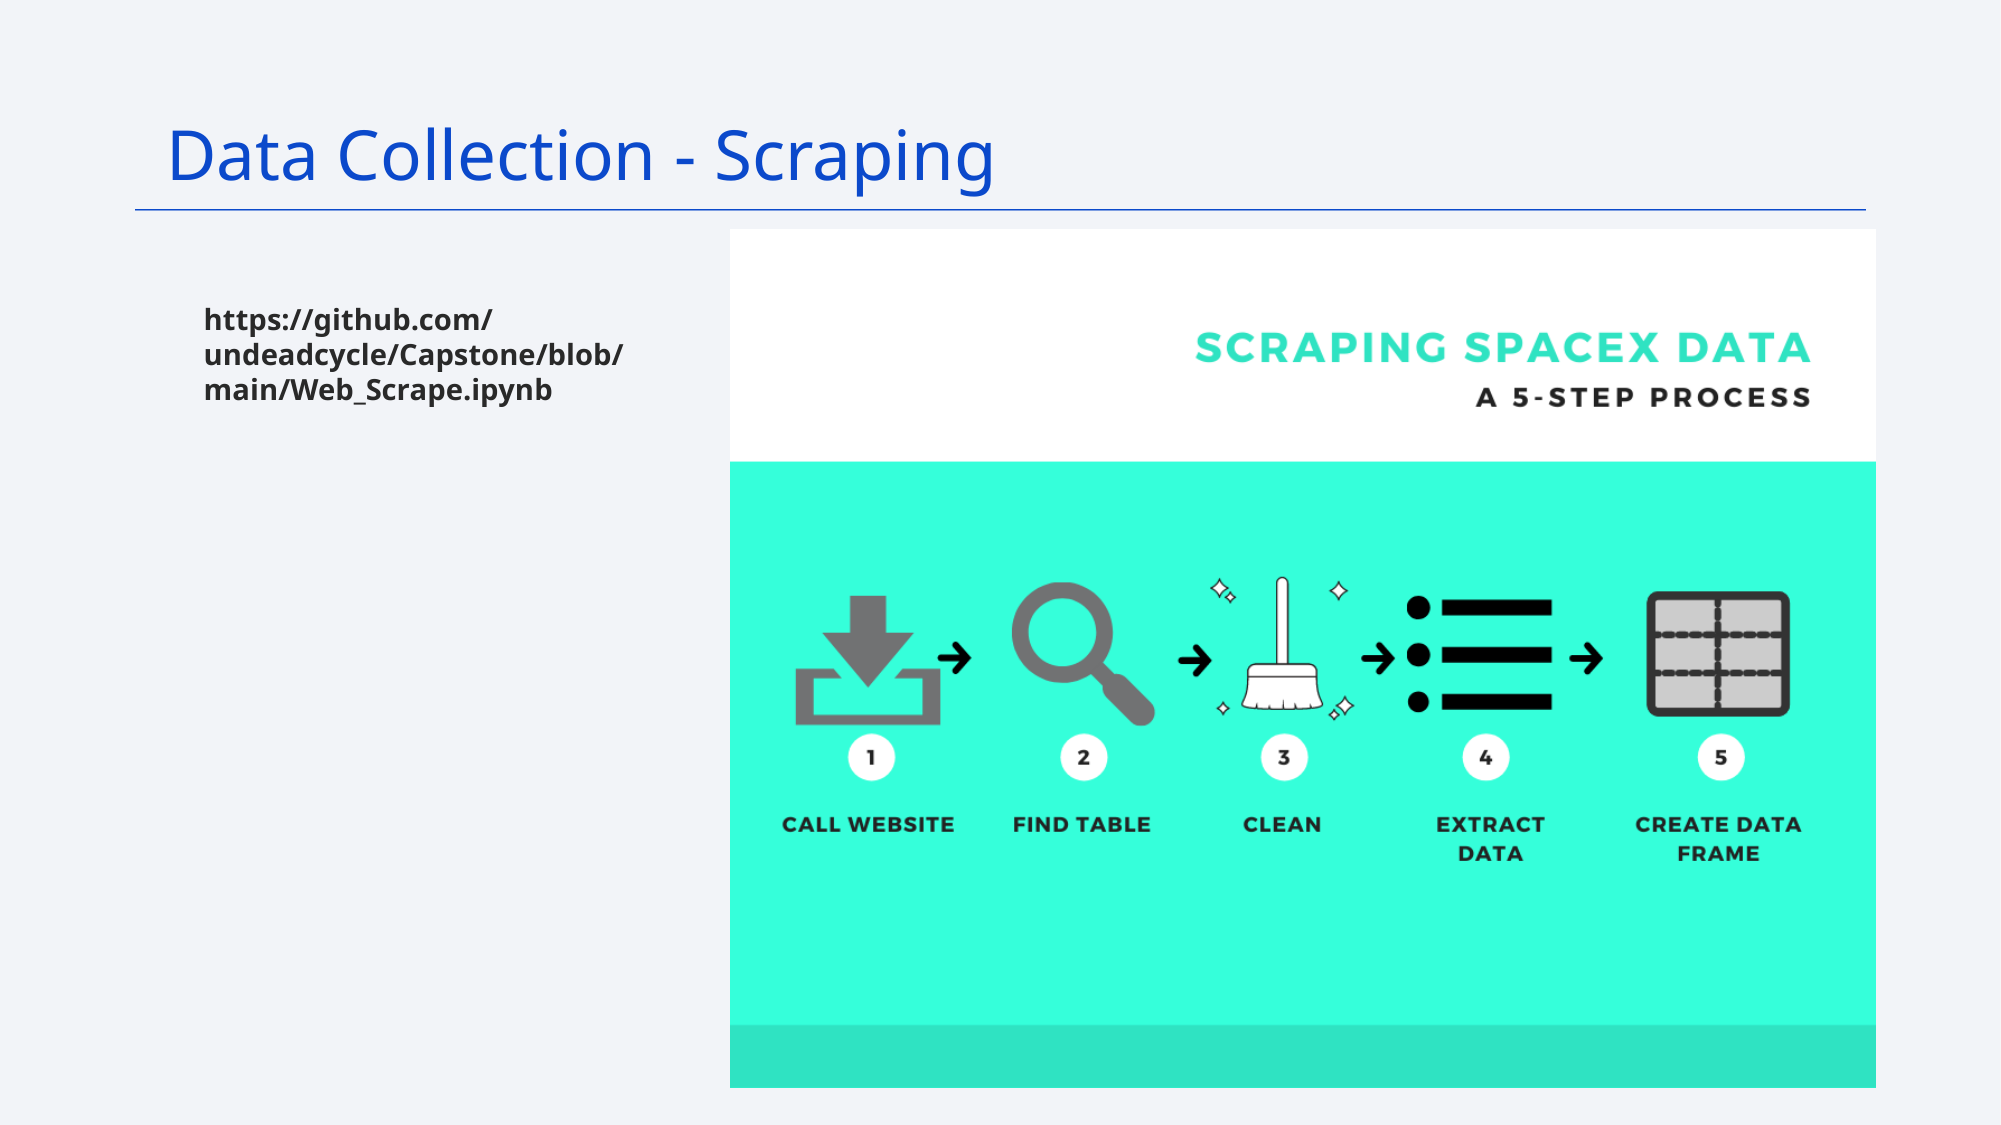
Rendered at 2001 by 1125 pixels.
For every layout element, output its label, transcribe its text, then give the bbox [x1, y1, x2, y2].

list https://github.com/undeadcycle/Capstone/blob/main/Web_Scrape.ipynb [151, 294, 713, 920]
slide_number <number> [1876, 988, 1880, 1055]
text_box Data Collection - Scraping [151, 113, 1877, 204]
picture [0, 0, 2001, 1125]
